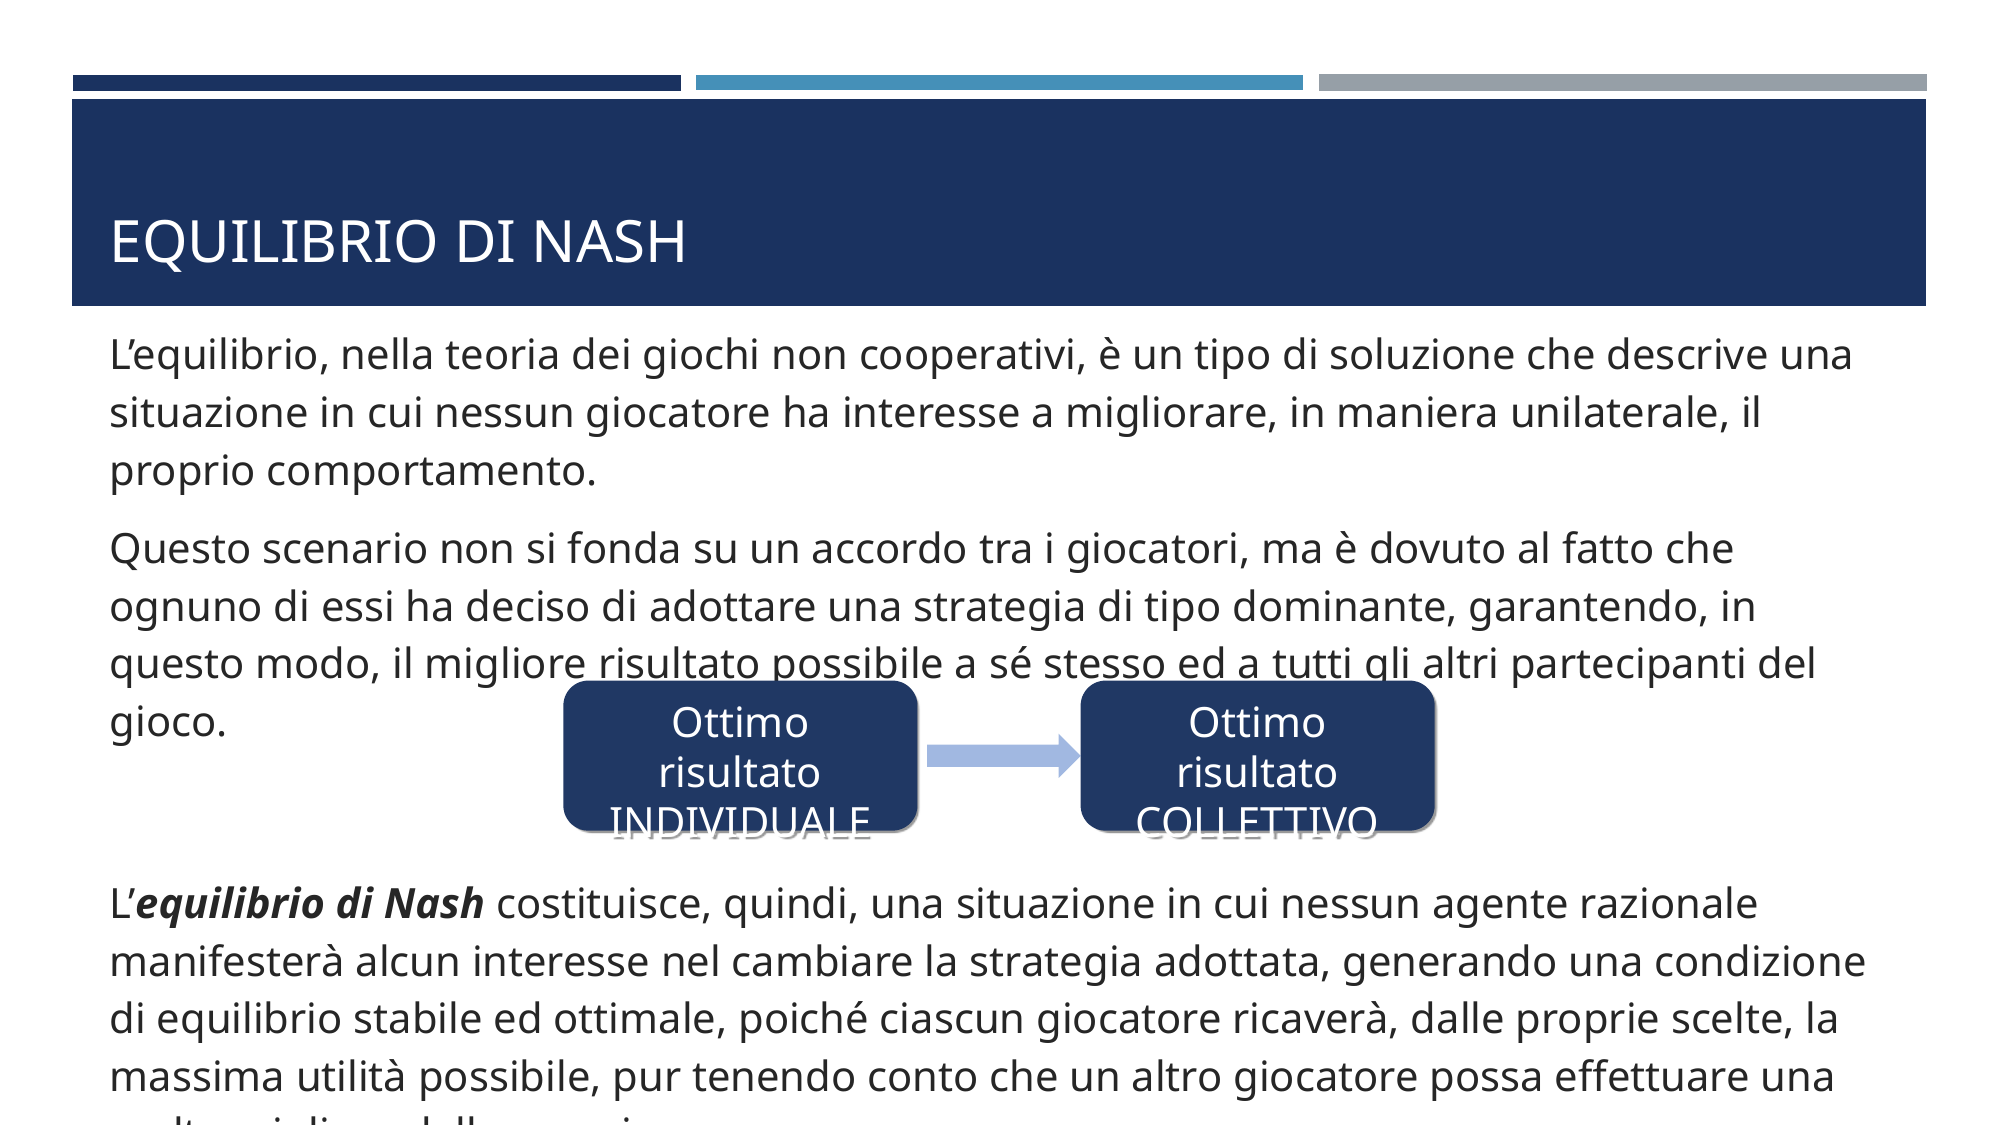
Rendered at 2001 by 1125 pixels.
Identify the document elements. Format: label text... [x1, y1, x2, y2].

text_box L’equilibrio, nella teoria dei giochi non cooperativi, è un tipo di soluzione che descrive una situazione in cui nessun giocatore ha interesse a migliorare, in maniera unilaterale, il proprio comportamento. Questo scenario non si fonda su un accordo tra i giocatori, ma è dovuto al fatto che ognuno di essi ha deciso di adottare una strategia di tipo dominante, garantendo, in questo modo, il migliore risultato possibile a sé stesso ed a tutti gli altri partecipanti del gioco. [94, 313, 1904, 650]
text_box Ottimo risultato COLLETTIVO [1080, 680, 1435, 831]
title Equilibrio di nash [94, 119, 1904, 282]
text_box Ottimo risultato INDIVIDUALE [563, 680, 918, 831]
text_box L’equilibrio di Nash costituisce, quindi, una situazione in cui nessun agente razionale manifesterà alcun interesse nel cambiare la strategia adottata, generando una condizione di equilibrio stabile ed ottimale, poiché ciascun giocatore ricaverà, dalle proprie scelte, la massima utilità possibile, pur tenendo conto che un altro giocatore possa effettuare una scelta migliore della propria. [94, 862, 1904, 1106]
text_box [927, 733, 1081, 778]
